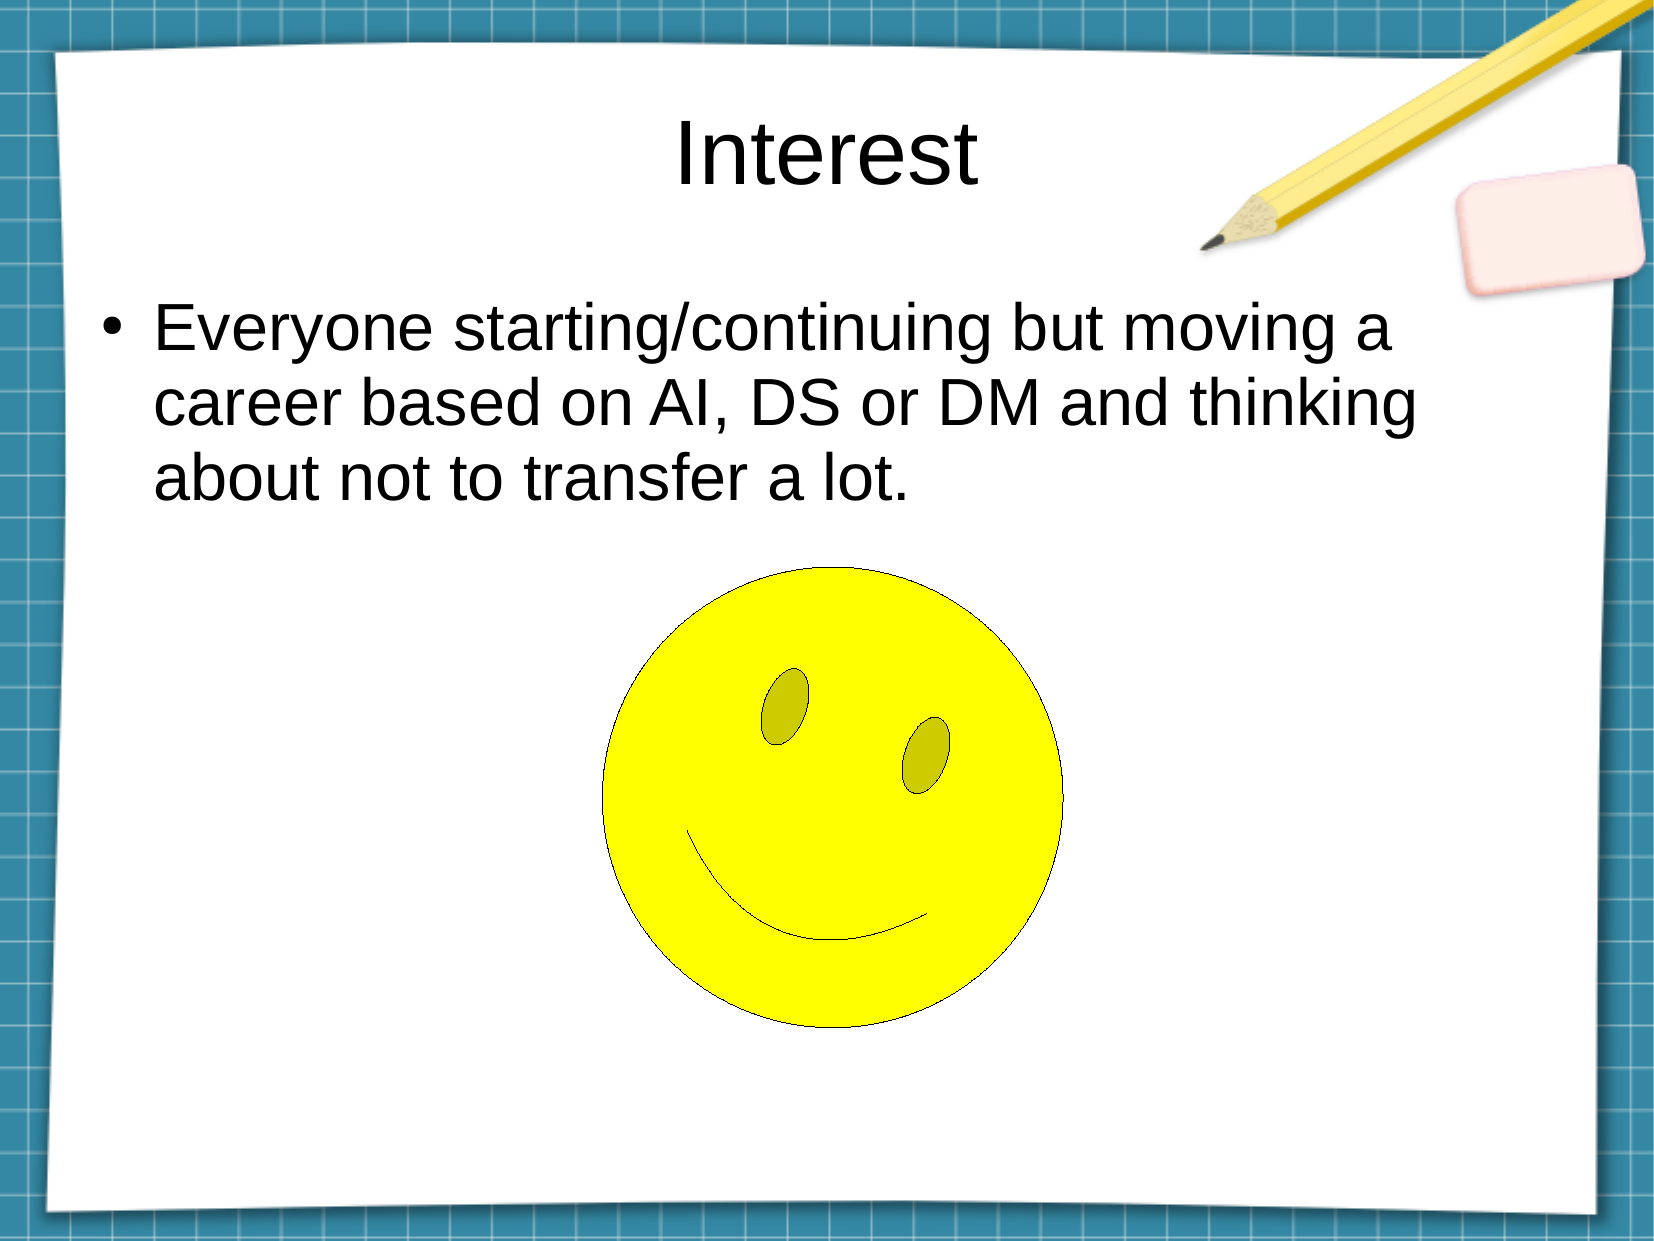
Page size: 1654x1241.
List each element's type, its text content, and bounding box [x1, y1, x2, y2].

text_box [602, 567, 1064, 1028]
title Interest [82, 49, 1571, 257]
picture [0, 0, 1654, 1241]
list Everyone starting/continuing but moving a career based on AI, DS or DM and thinking about not to transfer a lot. [82, 290, 1571, 626]
